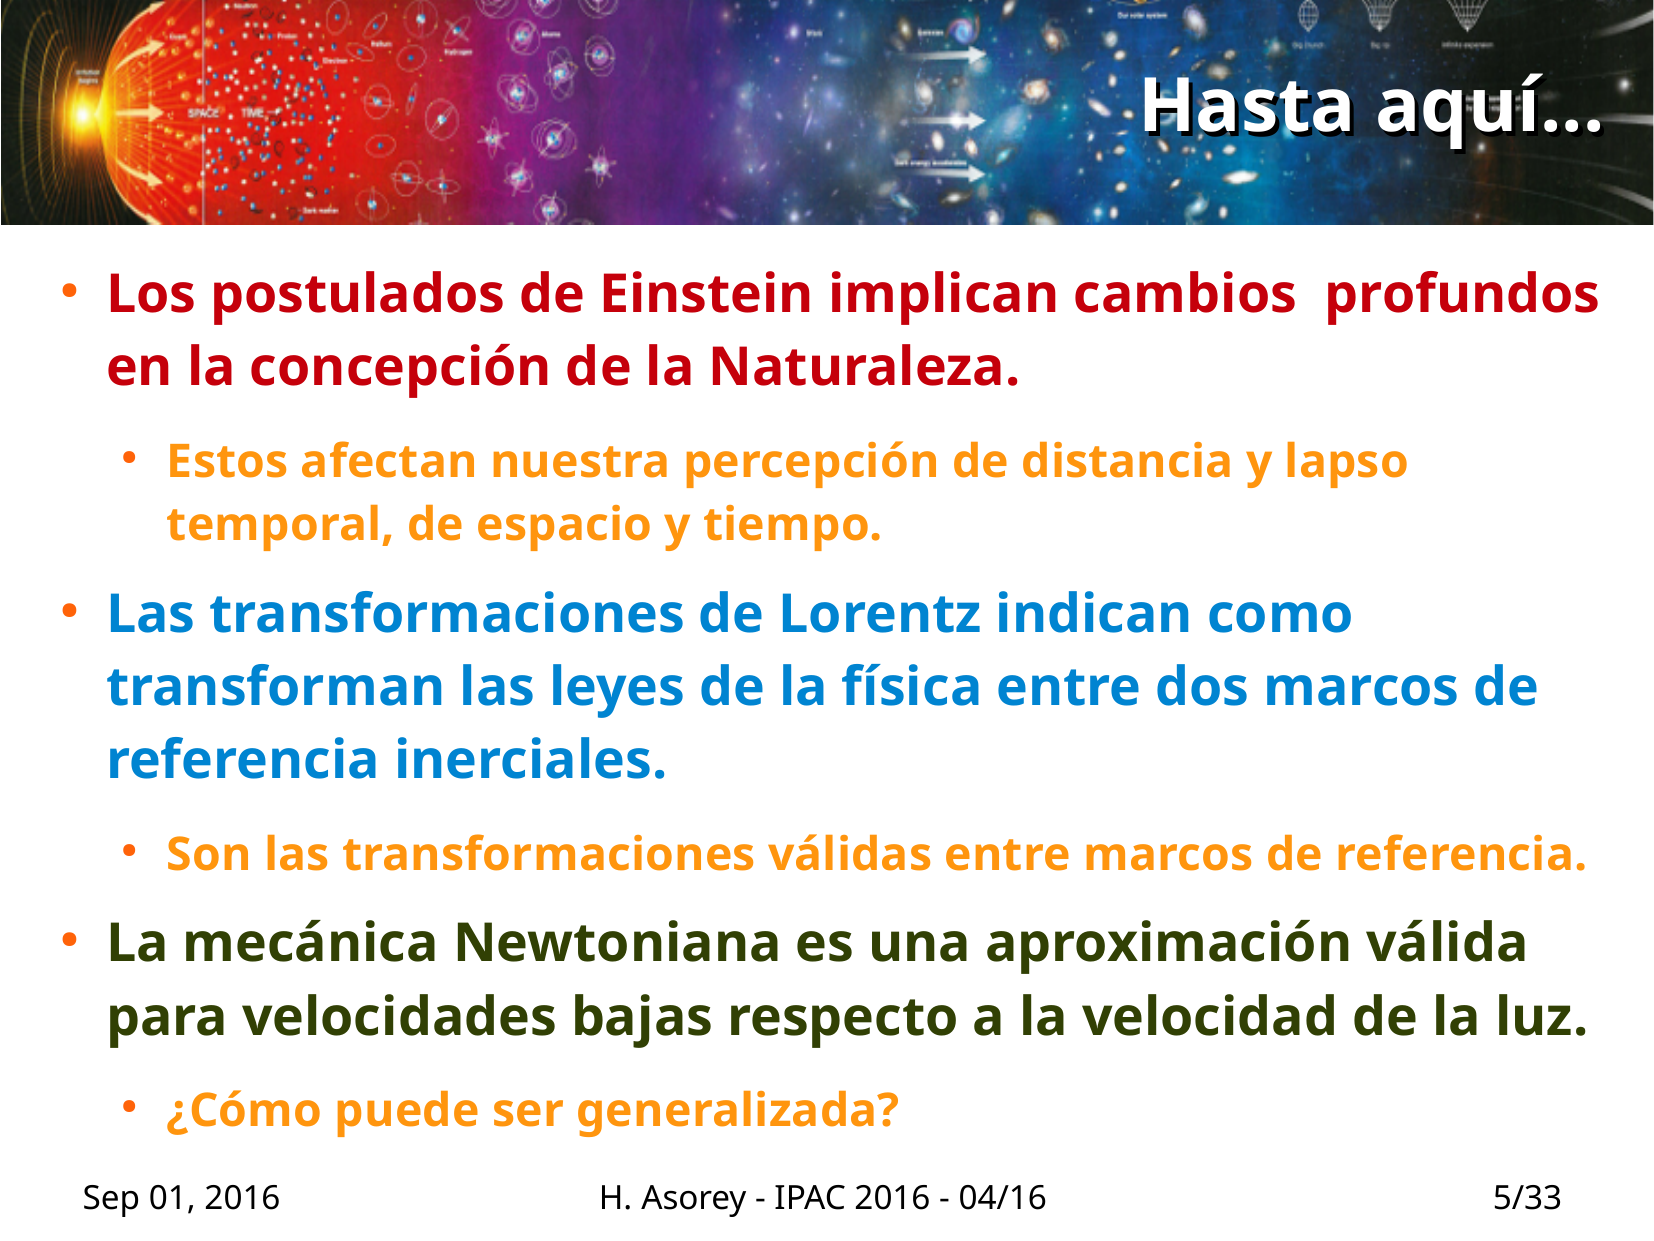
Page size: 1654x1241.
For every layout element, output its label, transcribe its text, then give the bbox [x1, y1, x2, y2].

title Hasta aquí... [45, 15, 1606, 191]
list Los postulados de Einstein implican cambios profundos en la concepción de la Naturaleza. Estos afectan nuestra percepción de distancia y lapso temporal, de espacio y tiempo. Las transformaciones de Lorentz indican como transforman las leyes de la física entre dos marcos de referencia inerciales. Son las transformaciones válidas entre marcos de referencia. La mecánica Newtoniana es una aproximación válida para velocidades bajas respecto a la velocidad de la luz. ¿Cómo puede ser generalizada? [45, 255, 1606, 1156]
picture [1, 0, 1654, 225]
